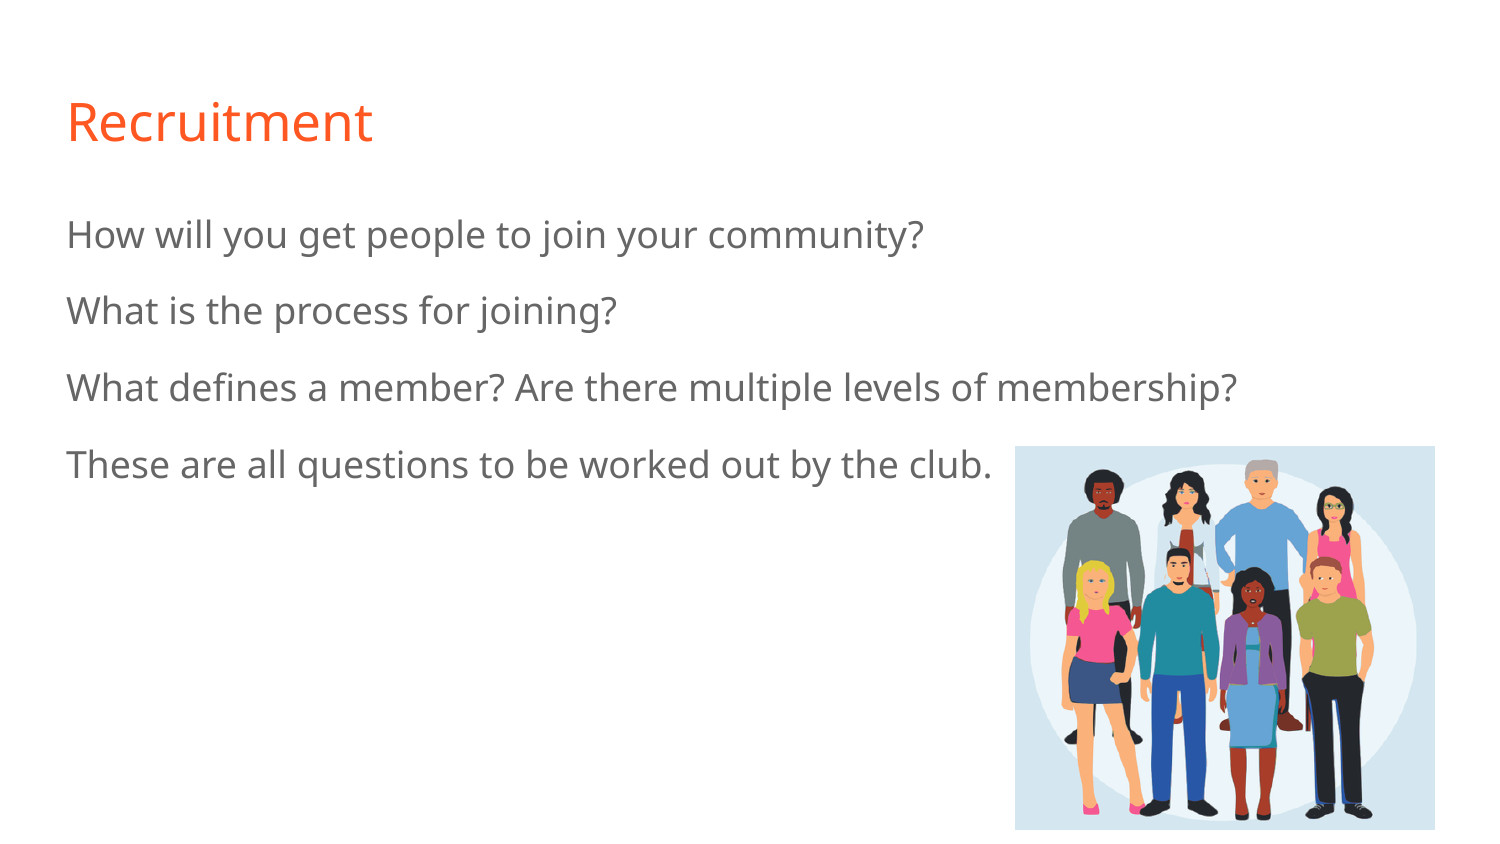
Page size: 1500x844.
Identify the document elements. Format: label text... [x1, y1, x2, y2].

list How will you get people to join your community? What is the process for joining? What defines a member? Are there multiple levels of membership? These are all questions to be worked out by the club. [51, 189, 1449, 750]
title Recruitment [51, 72, 1449, 167]
picture [1015, 446, 1435, 830]
